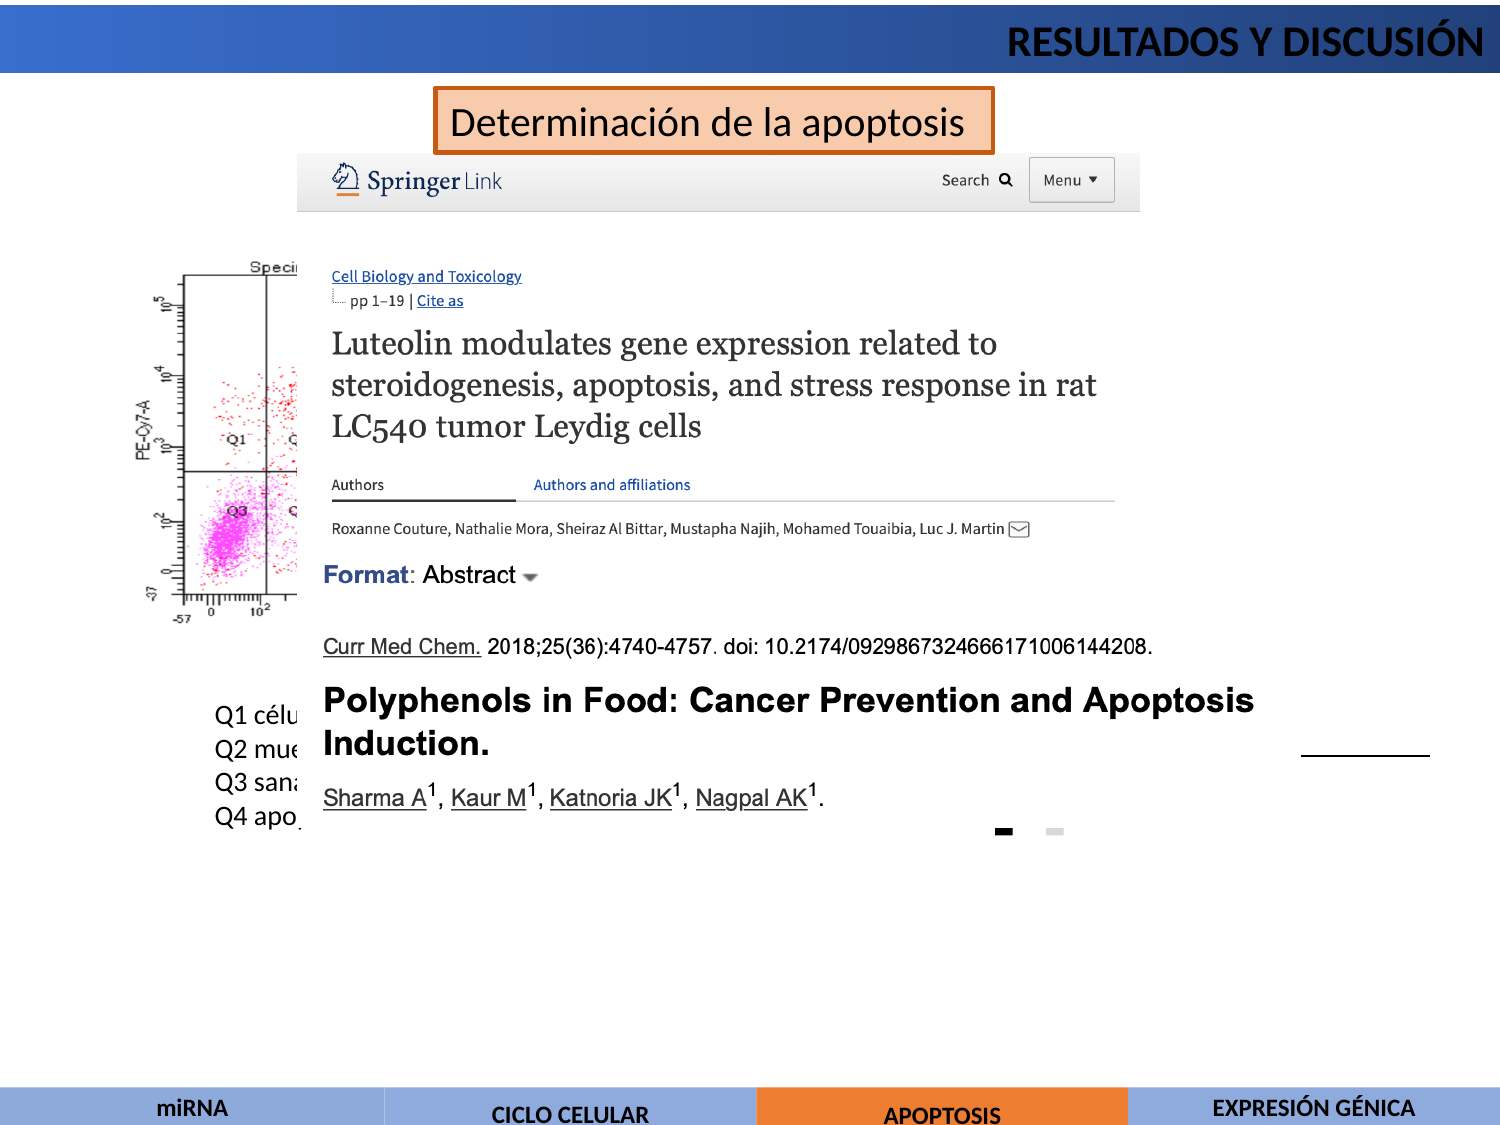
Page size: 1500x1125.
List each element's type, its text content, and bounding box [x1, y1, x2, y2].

picture [112, 153, 1301, 828]
text_box miRNA [0, 1087, 384, 1125]
text_box RESULTADOS Y DISCUSIÓN [0, 5, 1500, 73]
text_box Determinación de la apoptosis [435, 87, 993, 153]
text_box APOPTOSIS [756, 1087, 1128, 1125]
text_box CICLO CELULAR [384, 1087, 756, 1125]
text_box EXPRESIÓN GÉNICA [1128, 1087, 1500, 1125]
text_box Q1 células necróticas Q2 muertas Q3 sanas Q4 apoptóticas. [199, 688, 486, 873]
chart [626, 329, 1447, 850]
